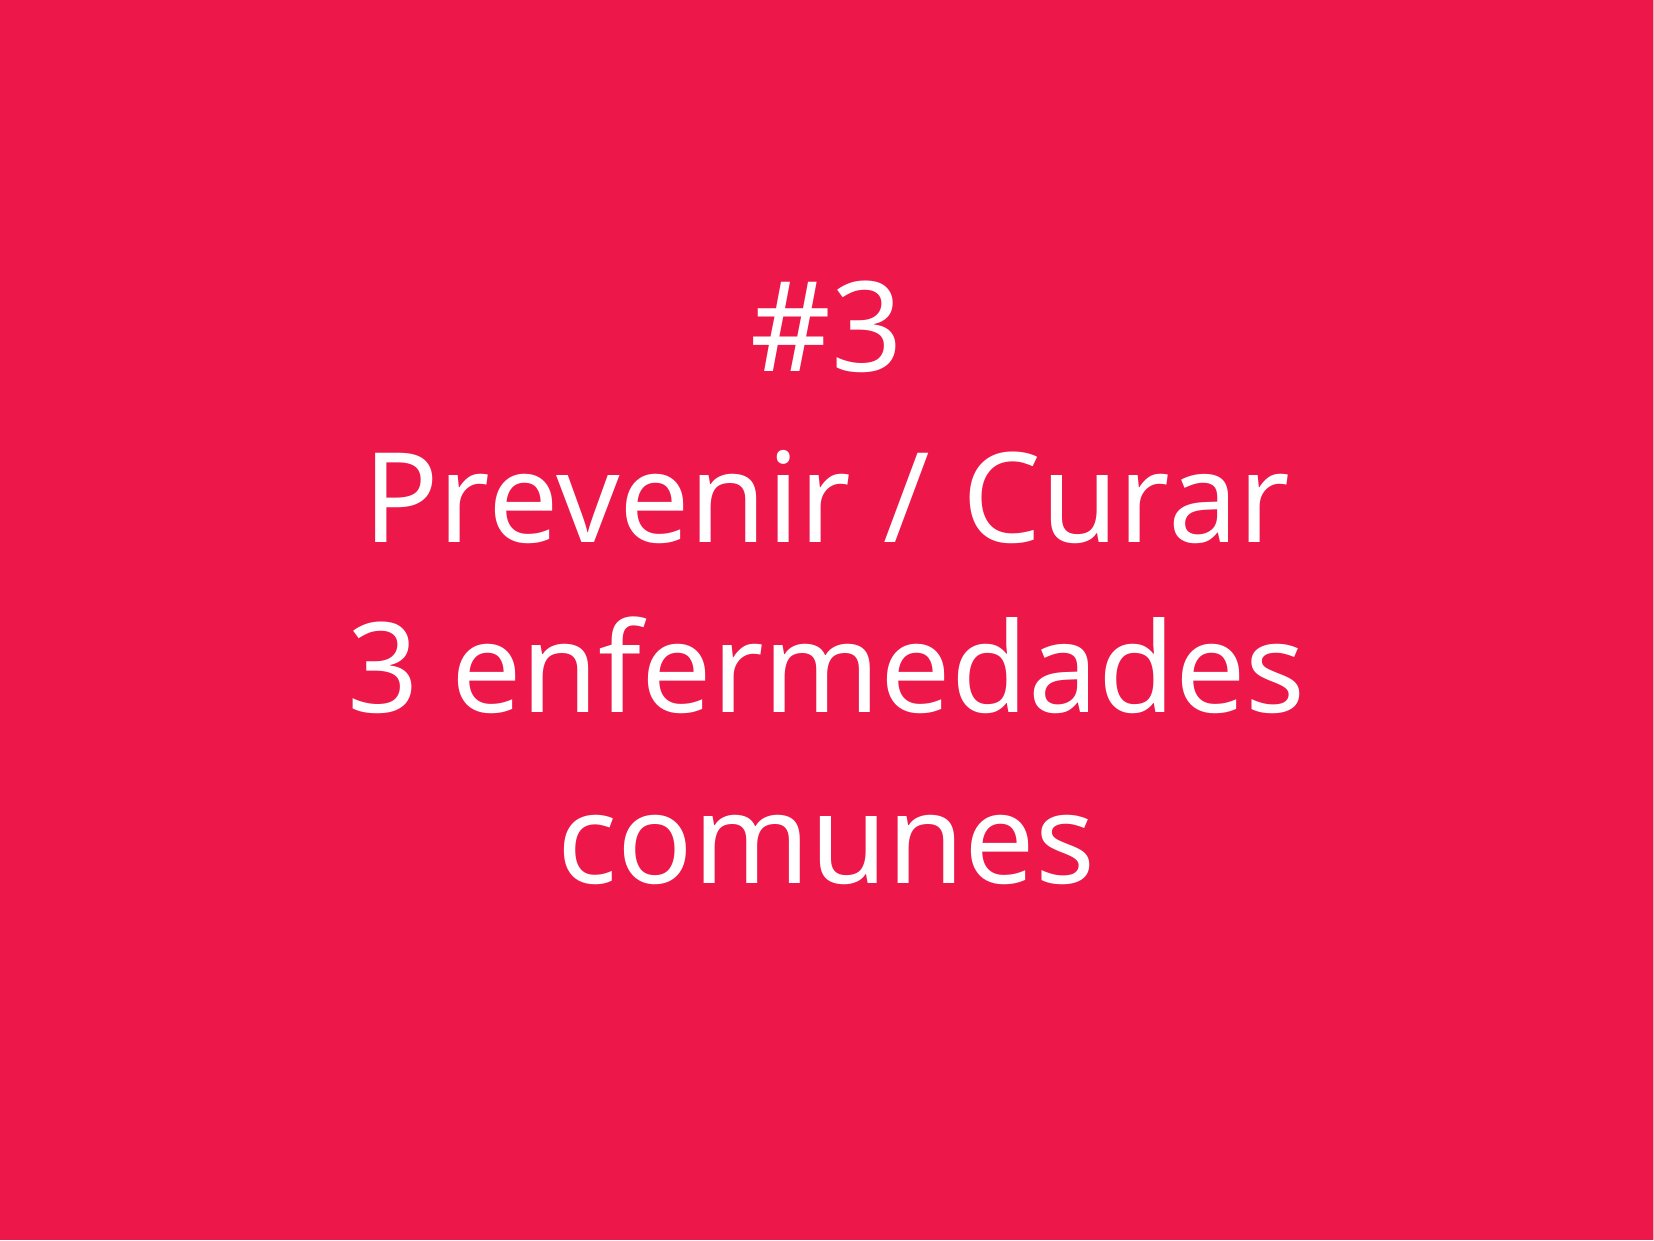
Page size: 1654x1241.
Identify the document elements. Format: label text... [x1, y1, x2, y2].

subtitle #3 Prevenir / Curar 3 enfermedades comunes [82, 56, 1571, 1102]
